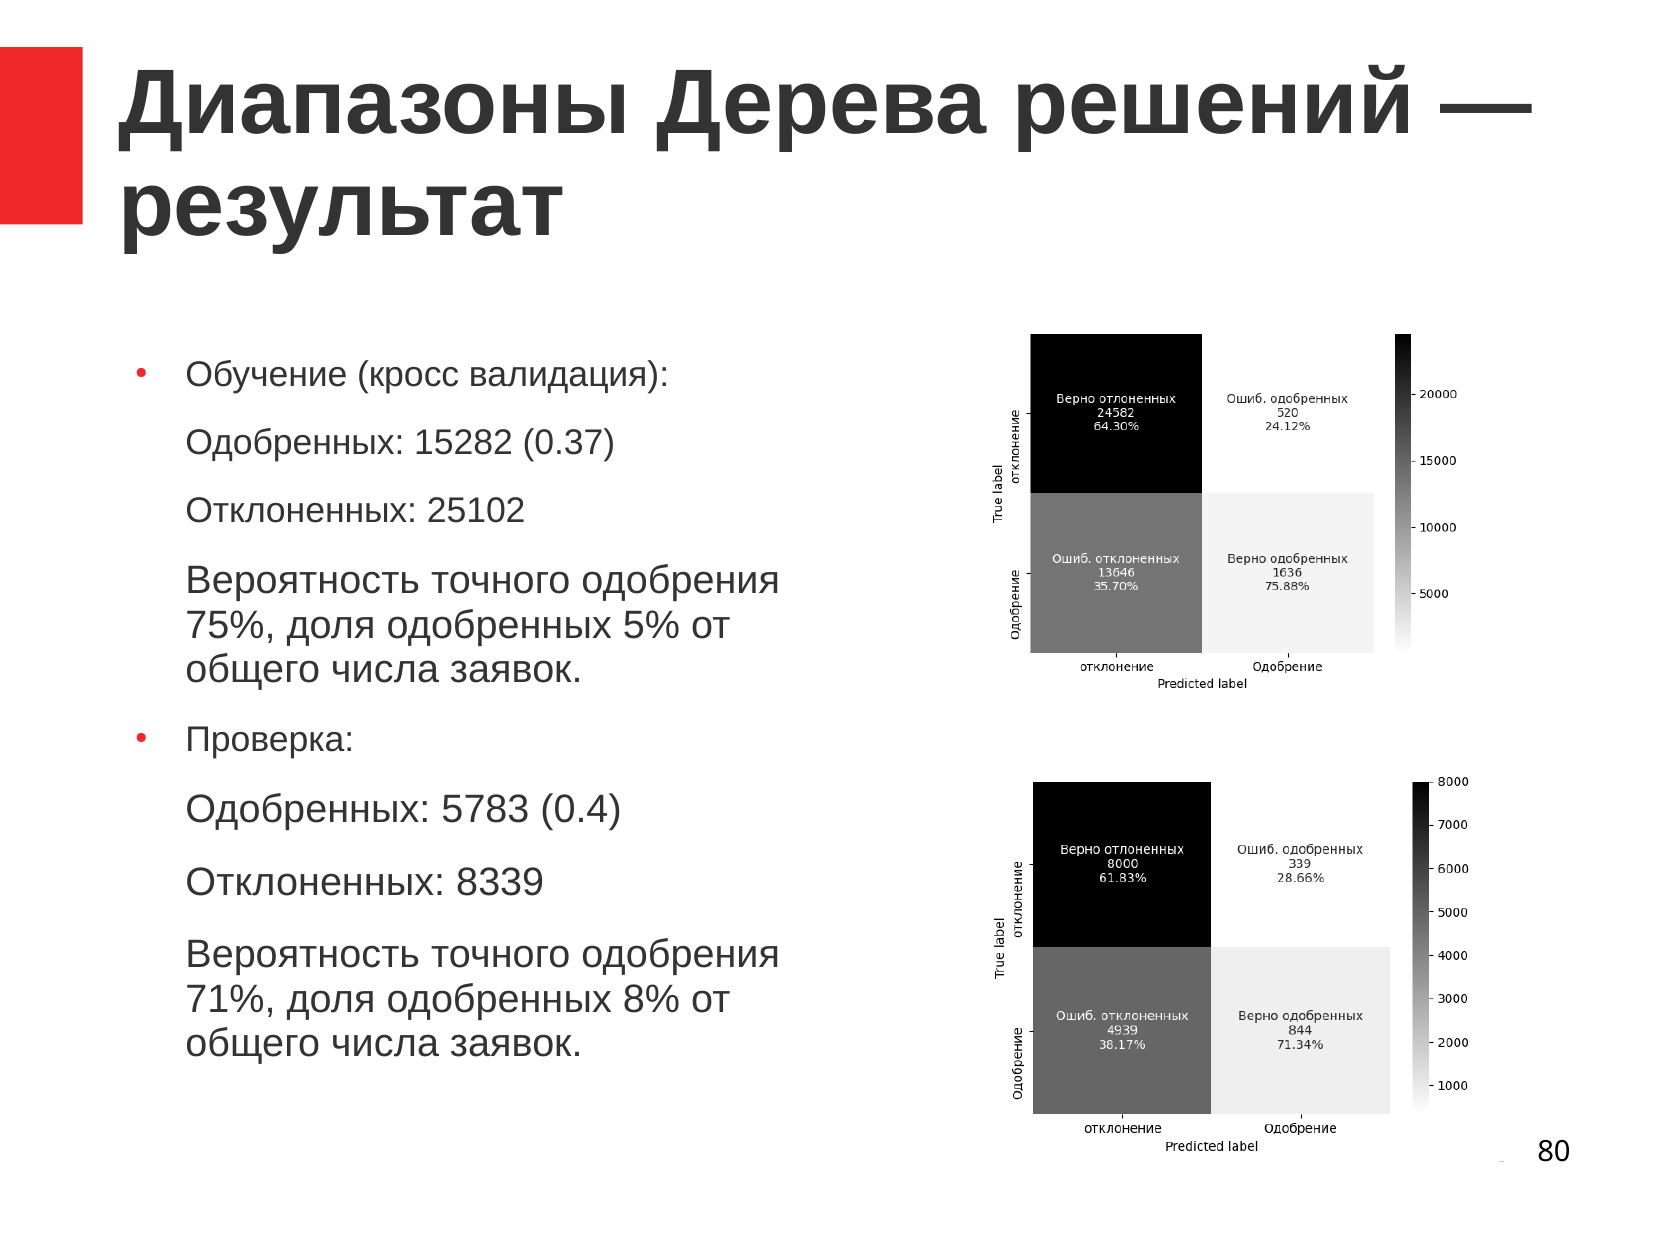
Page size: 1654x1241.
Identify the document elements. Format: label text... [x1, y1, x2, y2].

picture [961, 283, 1514, 698]
picture [961, 729, 1536, 1161]
title Диапазоны Дерева решений — результат [118, 49, 1571, 257]
list Обучение (кросс валидация): Одобренных: 15282 (0.37) Отклоненных: 25102 Вероятность точного одобрения 75%, доля одобренных 5% от общего числа заявок. Проверка: Одобренных: 5783 (0.4) Отклоненных: 8339 Вероятность точного одобрения 71%, доля одобренных 8% от общего числа заявок. [118, 354, 810, 1074]
